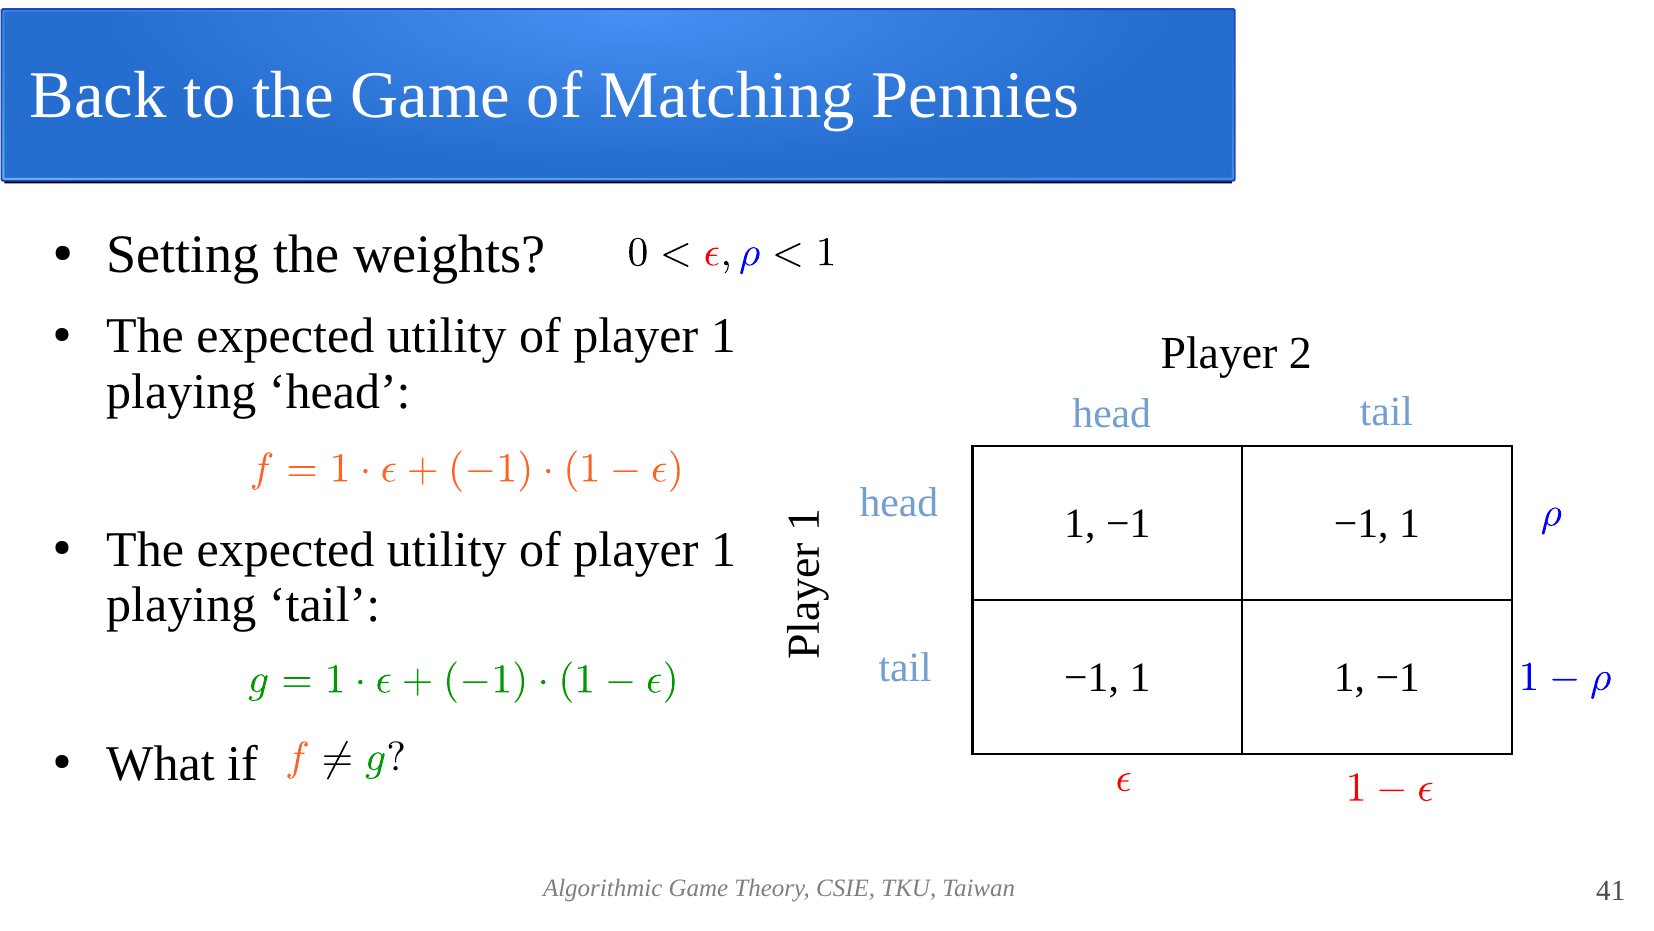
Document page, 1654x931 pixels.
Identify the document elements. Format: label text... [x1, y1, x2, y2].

text_box Player 2 [1123, 320, 1350, 387]
picture [1115, 773, 1131, 792]
picture [625, 236, 835, 276]
table_cell −1, 1 [974, 601, 1241, 753]
text_box tail [1282, 380, 1491, 446]
picture [1540, 507, 1562, 535]
table_header 1, −1 [974, 447, 1241, 599]
text_box Player 1 [770, 480, 857, 688]
table_header −1, 1 [1243, 447, 1511, 599]
text_box tail [844, 637, 966, 702]
picture [1345, 773, 1433, 802]
picture [248, 448, 682, 494]
picture [283, 739, 406, 781]
text_box head [823, 471, 975, 538]
picture [248, 661, 675, 703]
picture [1517, 660, 1613, 701]
text_box head [1023, 382, 1201, 449]
title Back to the Game of Matching Pennies [29, 17, 1138, 172]
list Setting the weights? The expected utility of player 1 playing ‘head’: The expected utility of player 1 playing ‘tail’: What if [35, 224, 780, 875]
table_cell 1, −1 [1243, 601, 1511, 753]
